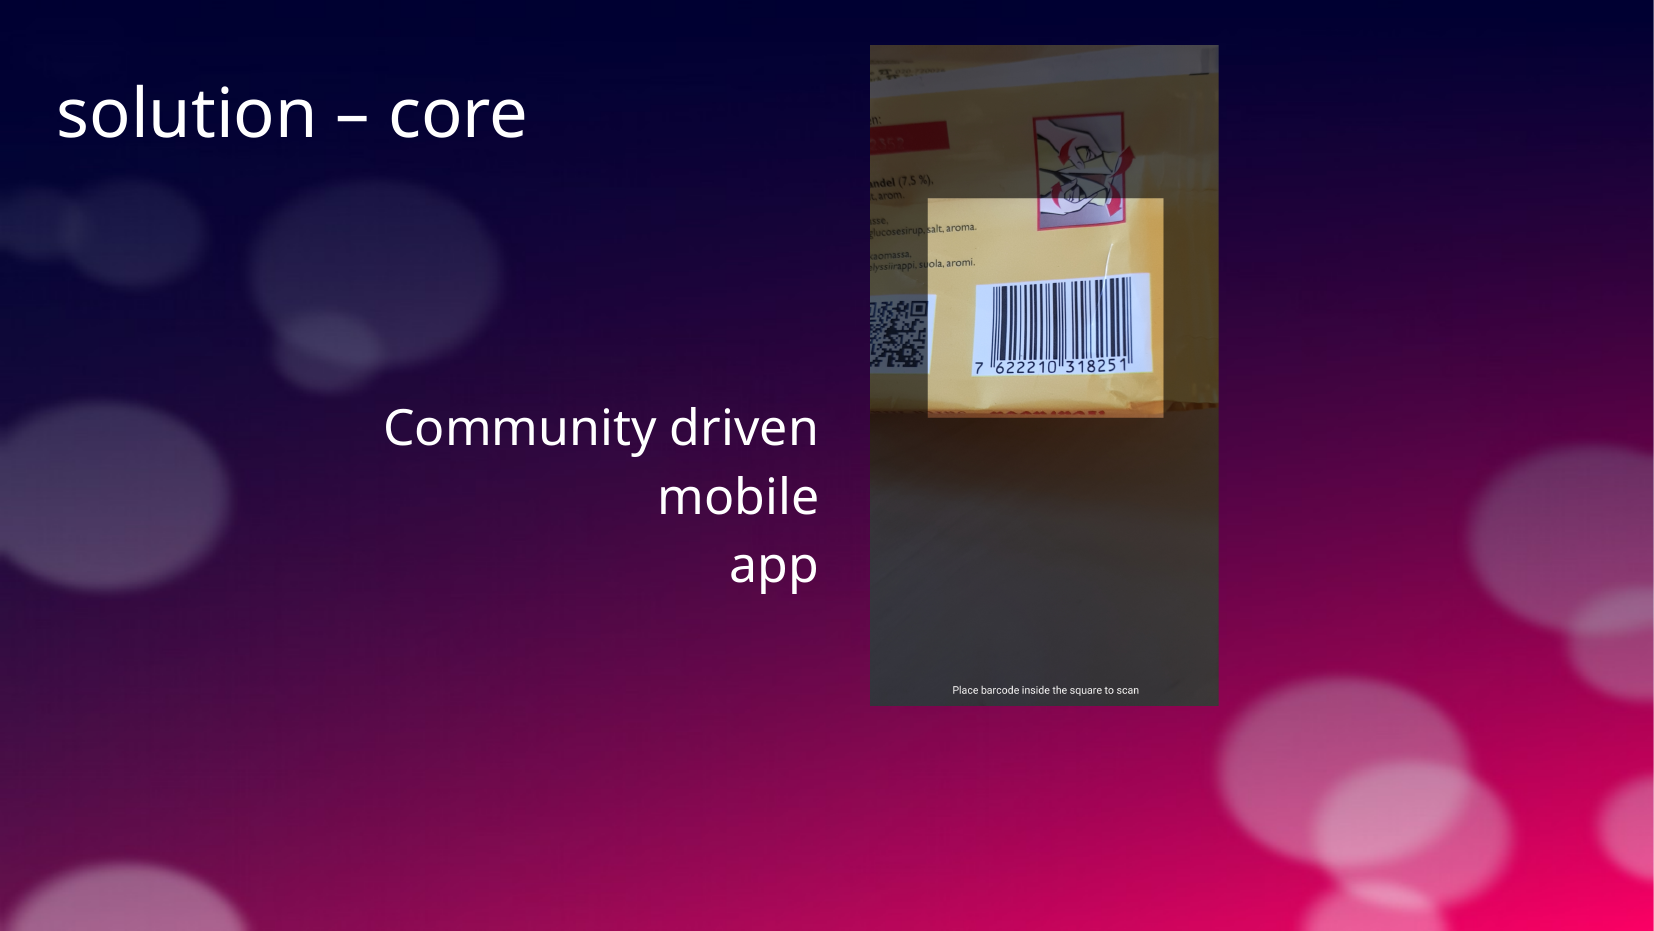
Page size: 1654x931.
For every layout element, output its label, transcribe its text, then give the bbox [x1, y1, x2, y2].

title solution – core [56, 33, 1546, 190]
text_box Community driven mobile app [375, 240, 833, 750]
picture [0, 0, 1654, 931]
